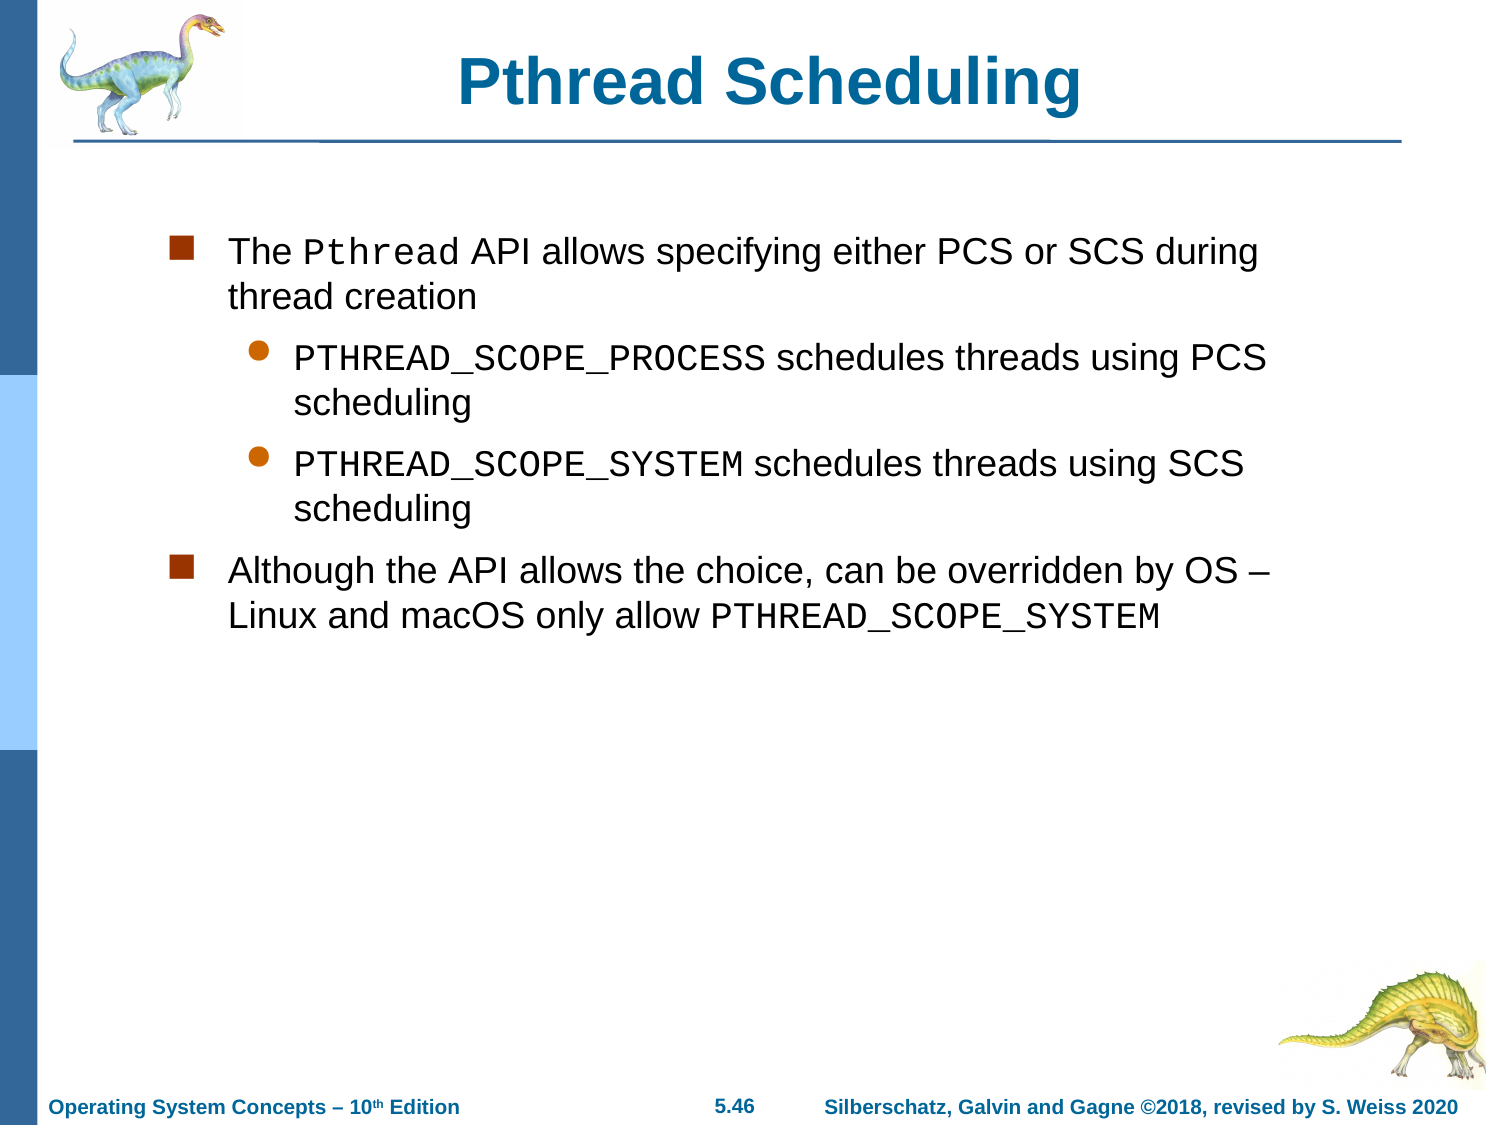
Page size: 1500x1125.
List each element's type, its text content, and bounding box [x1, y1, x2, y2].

text_box Pthread Scheduling [116, 31, 1426, 126]
picture [1141, 1099, 1149, 1104]
text_box The Pthread API allows specifying either PCS or SCS during thread creation PTHREAD_SCOPE_PROCESS schedules threads using PCS scheduling PTHREAD_SCOPE_SYSTEM schedules threads using SCS scheduling Although the API allows the choice, can be overridden by OS – Linux and macOS only allow PTHREAD_SCOPE_SYSTEM [157, 219, 1303, 802]
picture [46, 0, 243, 149]
picture [1275, 959, 1486, 1090]
